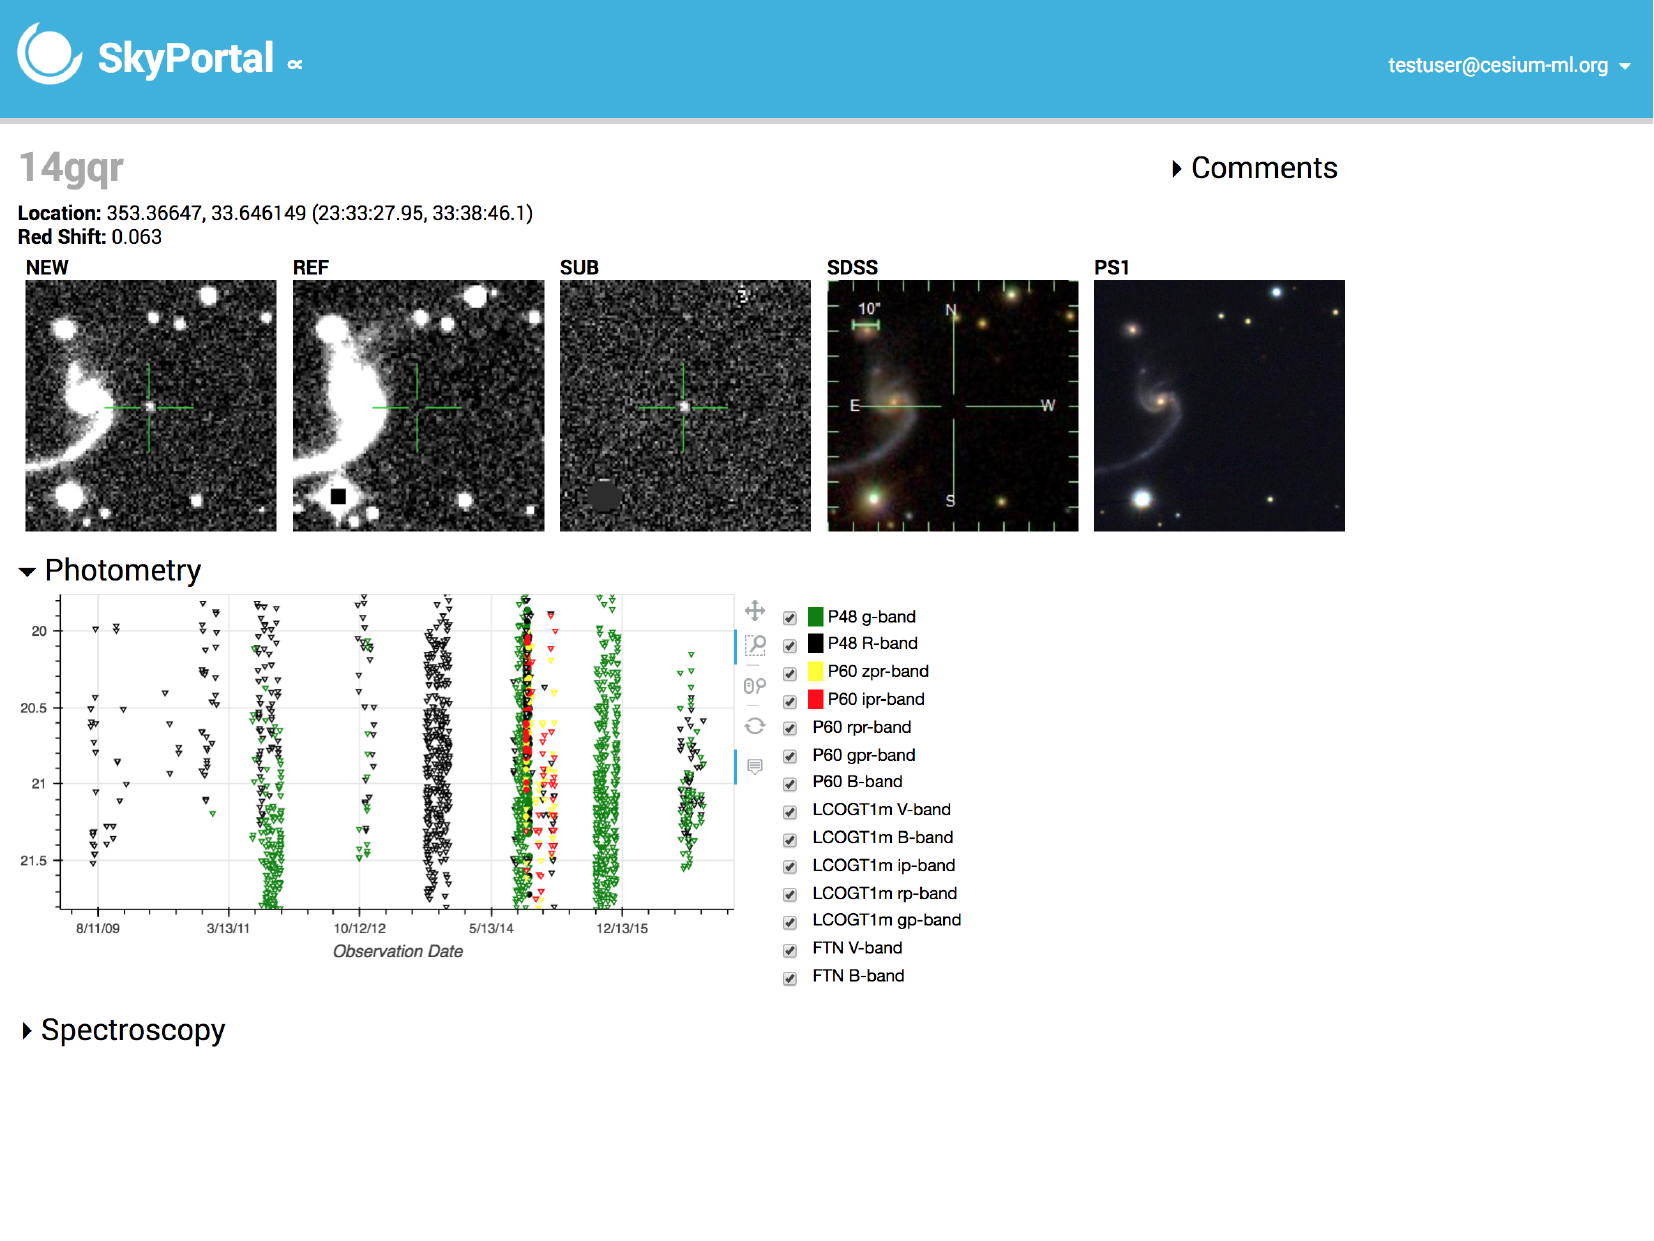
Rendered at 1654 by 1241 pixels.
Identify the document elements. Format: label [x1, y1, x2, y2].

picture [0, 0, 1653, 1058]
